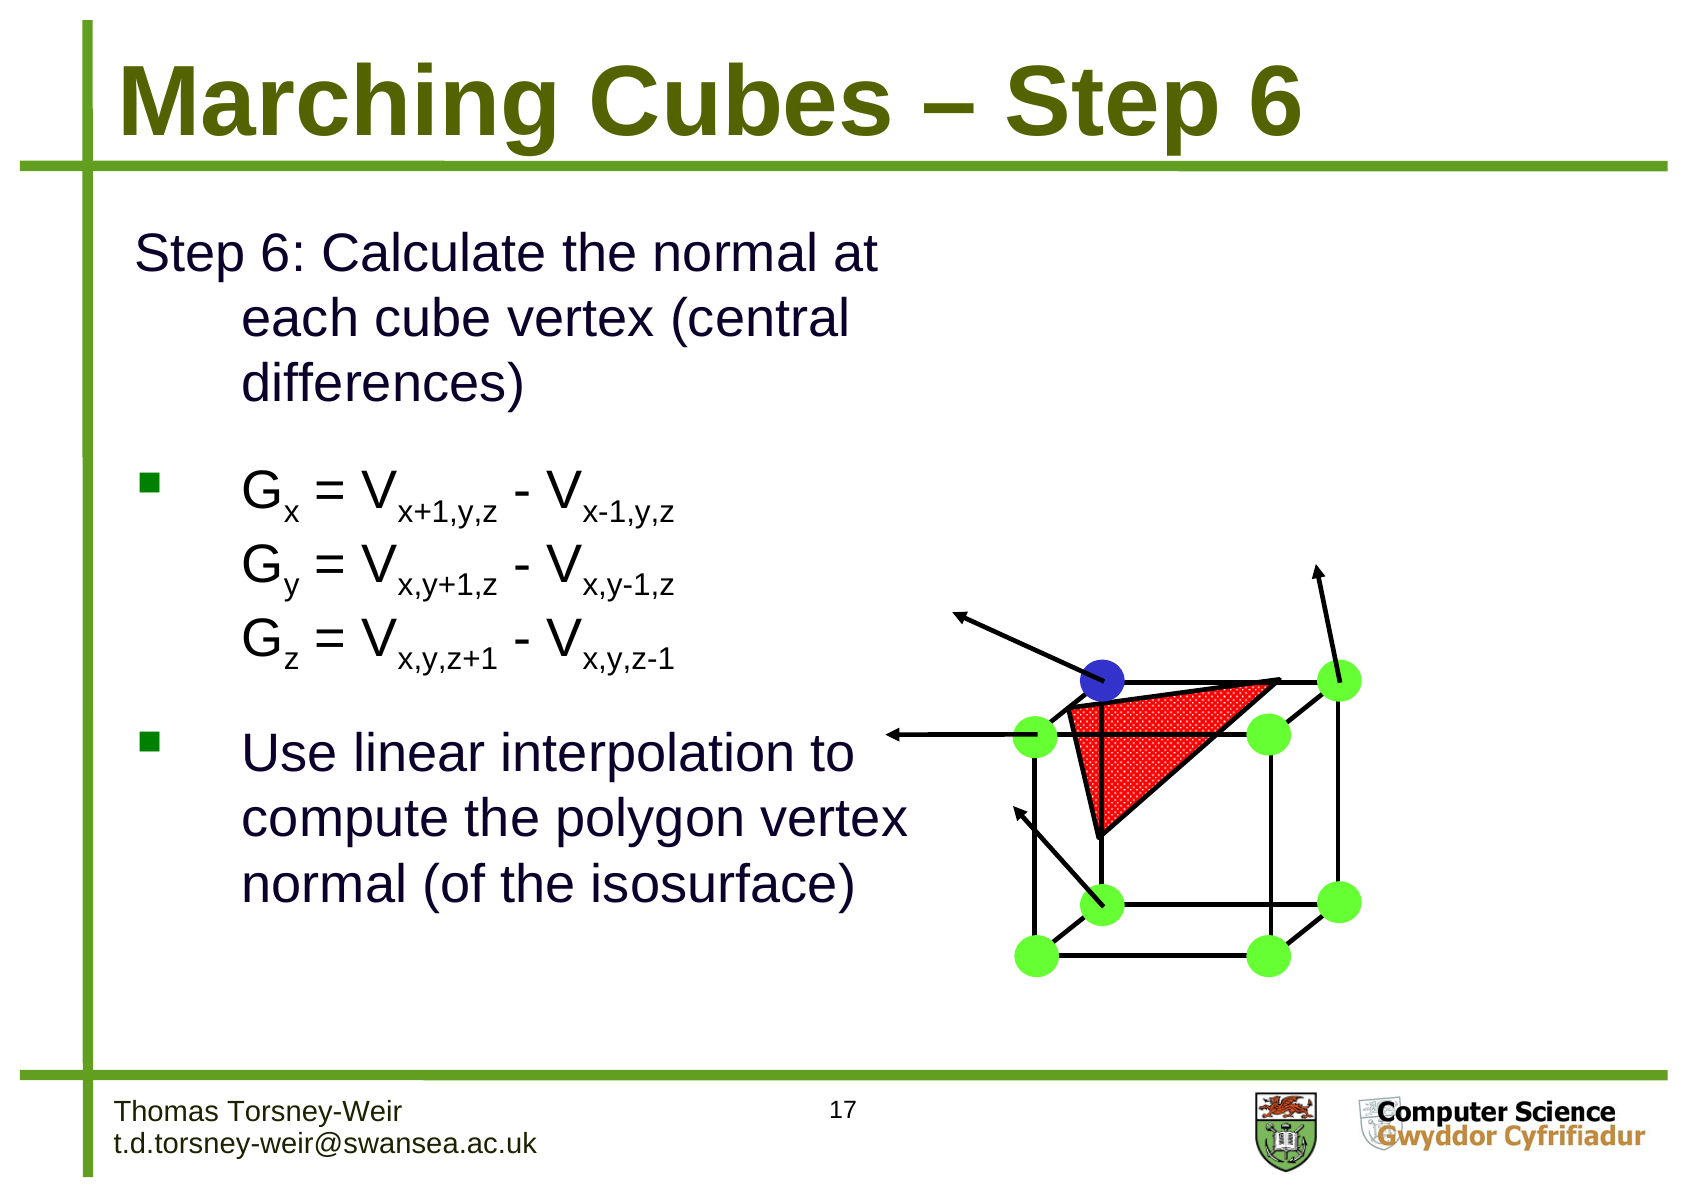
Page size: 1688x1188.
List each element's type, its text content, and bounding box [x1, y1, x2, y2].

picture [1274, 1092, 1654, 1173]
text_box [1012, 716, 1058, 759]
text_box [1316, 881, 1362, 924]
text_box [1079, 884, 1125, 927]
text_box [1075, 737, 1099, 838]
text_box [1246, 935, 1292, 978]
title Marching Cubes – Step 6 [101, 29, 1666, 166]
text_box [1316, 659, 1362, 702]
text_box [1014, 935, 1060, 978]
list Step 6: Calculate the normal at each cube vertex (central differences) Gx = Vx+1,y,z - Vx-1,y,z Gy = Vx,y+1,z - Vx,y-1,z Gz = Vx,y,z+1 - Vx,y,z-1 Use linear interpolation to compute the polygon vertex normal (of the isosurface) [117, 209, 963, 1060]
text_box <number> [412, 1089, 1274, 1188]
text_box [1104, 737, 1214, 834]
text_box [1069, 703, 1099, 732]
text_box [1246, 713, 1292, 756]
text_box [1079, 659, 1274, 732]
